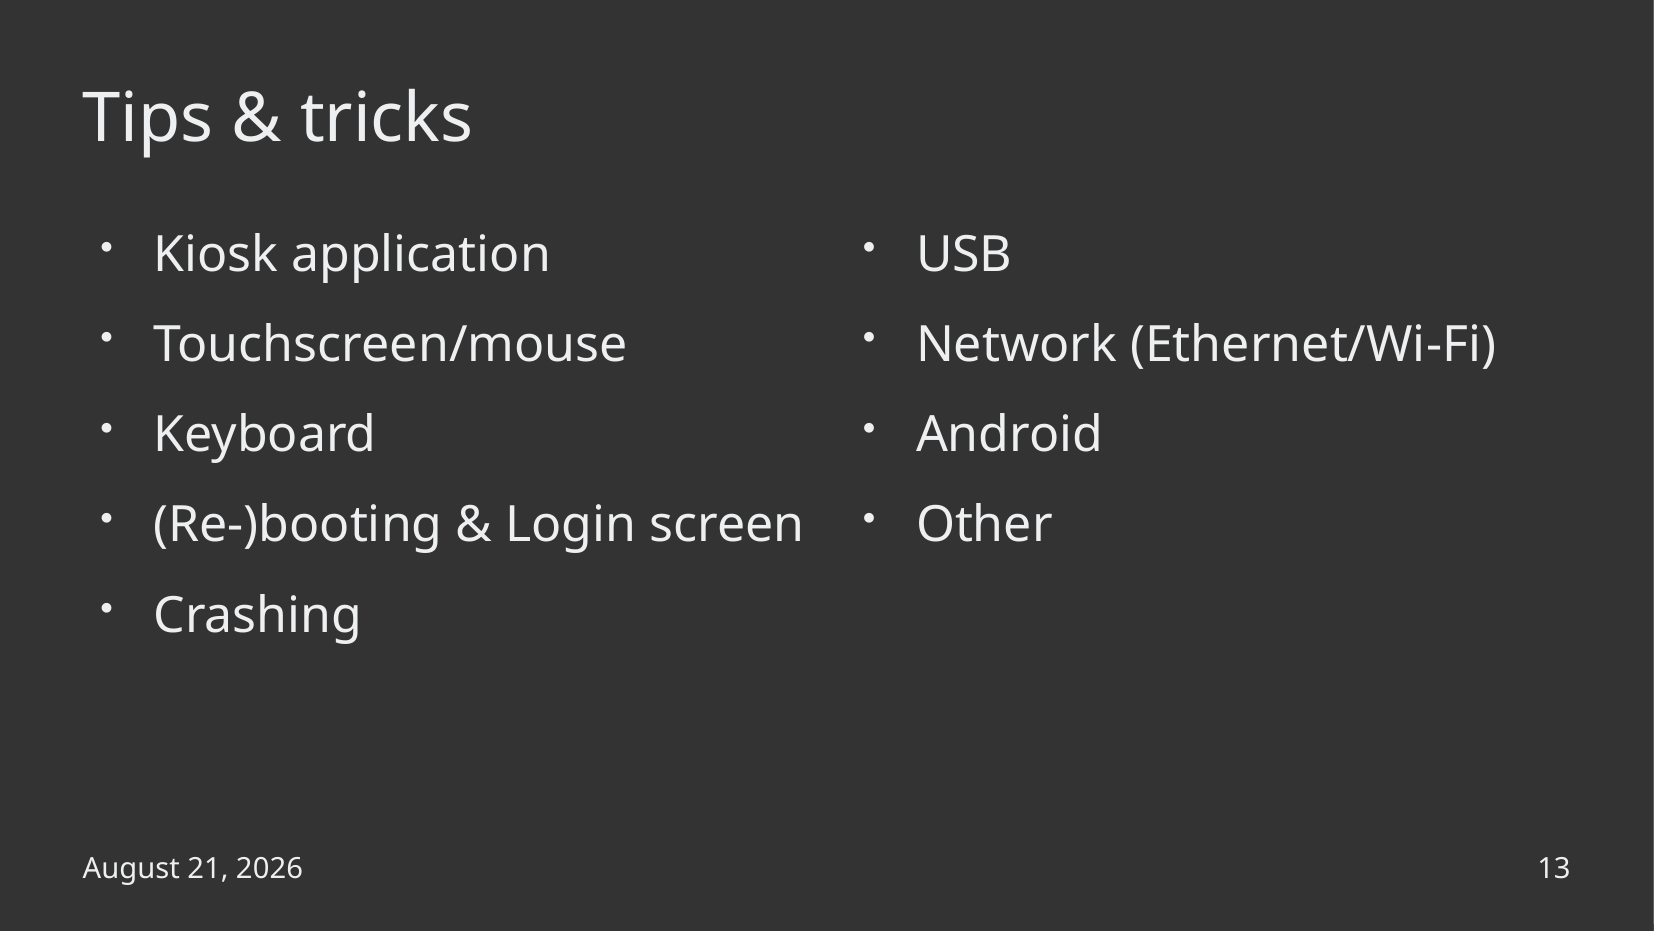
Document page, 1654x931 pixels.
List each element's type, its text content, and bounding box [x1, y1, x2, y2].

list Kiosk application Touchscreen/mouse Keyboard (Re-)booting & Login screen Crashing [82, 217, 809, 808]
list USB Network (Ethernet/Wi-Fi) Android Other [845, 217, 1572, 808]
title Tips & tricks [82, 36, 1571, 193]
